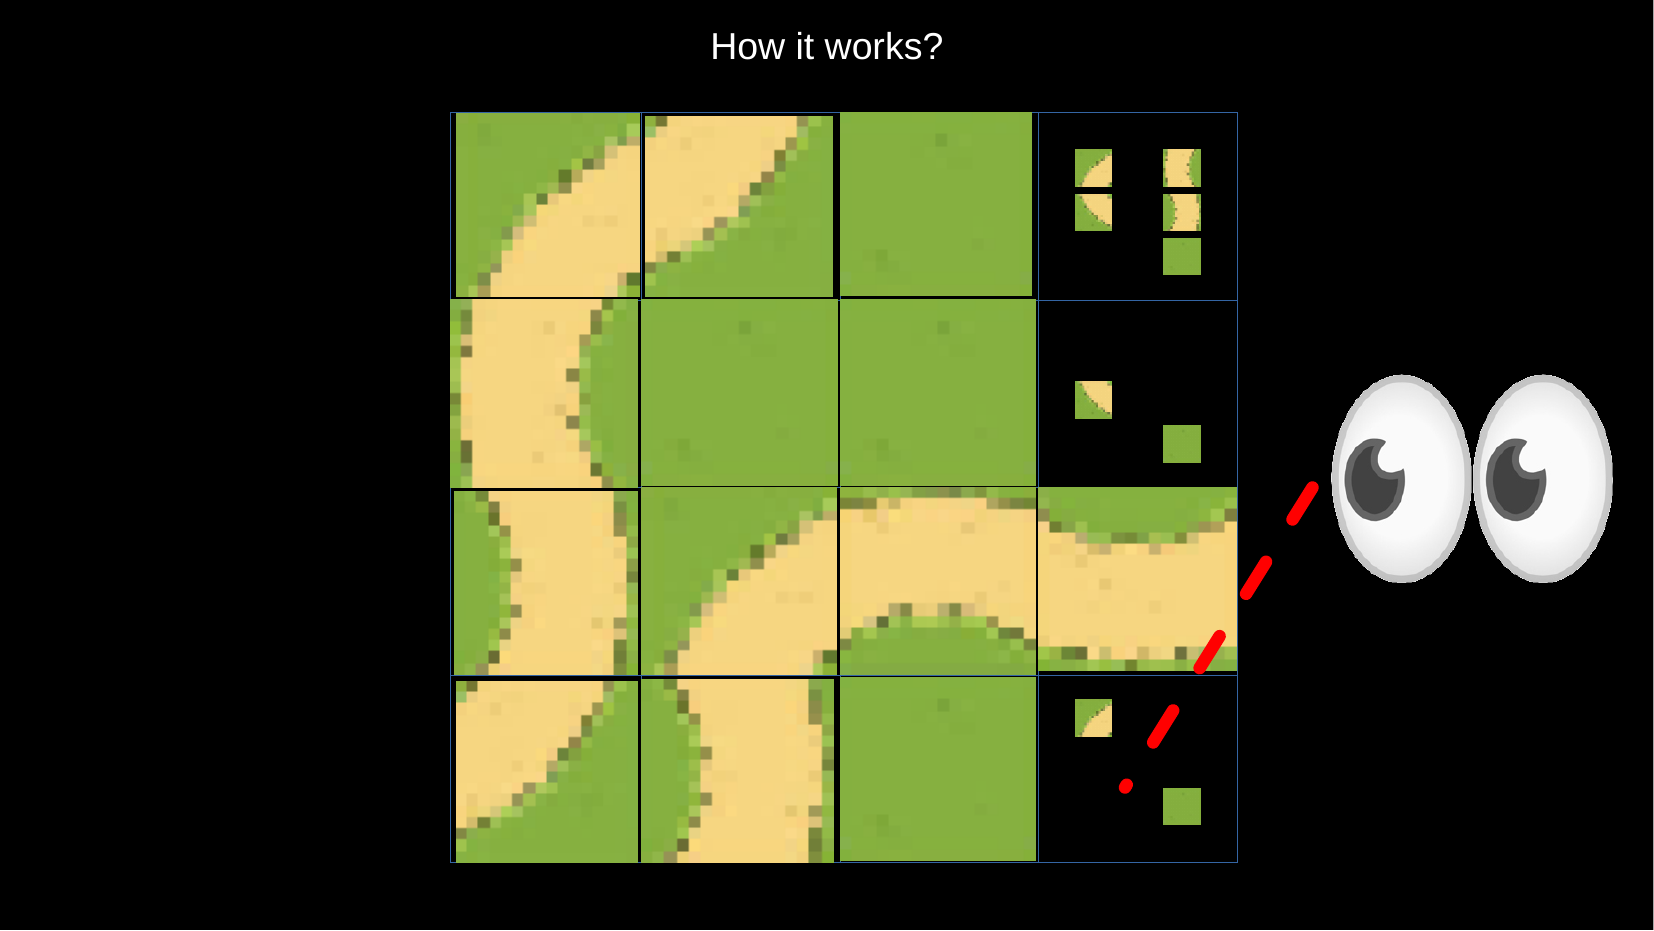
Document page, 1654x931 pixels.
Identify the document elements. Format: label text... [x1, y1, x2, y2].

picture [645, 116, 833, 297]
picture [840, 677, 1036, 862]
picture [641, 679, 834, 863]
picture [1163, 149, 1201, 187]
picture [450, 299, 638, 488]
picture [456, 681, 638, 863]
picture [1331, 374, 1613, 583]
picture [456, 113, 640, 297]
picture [1163, 788, 1201, 826]
picture [1163, 425, 1201, 463]
picture [840, 112, 1032, 296]
picture [1075, 381, 1112, 419]
picture [1163, 238, 1201, 275]
picture [1075, 699, 1112, 737]
picture [454, 491, 638, 676]
text_box How it works? [0, 18, 1654, 76]
picture [1075, 194, 1112, 231]
picture [840, 299, 1036, 676]
picture [1038, 487, 1237, 671]
picture [641, 299, 838, 676]
picture [1163, 194, 1201, 231]
picture [1075, 149, 1112, 187]
